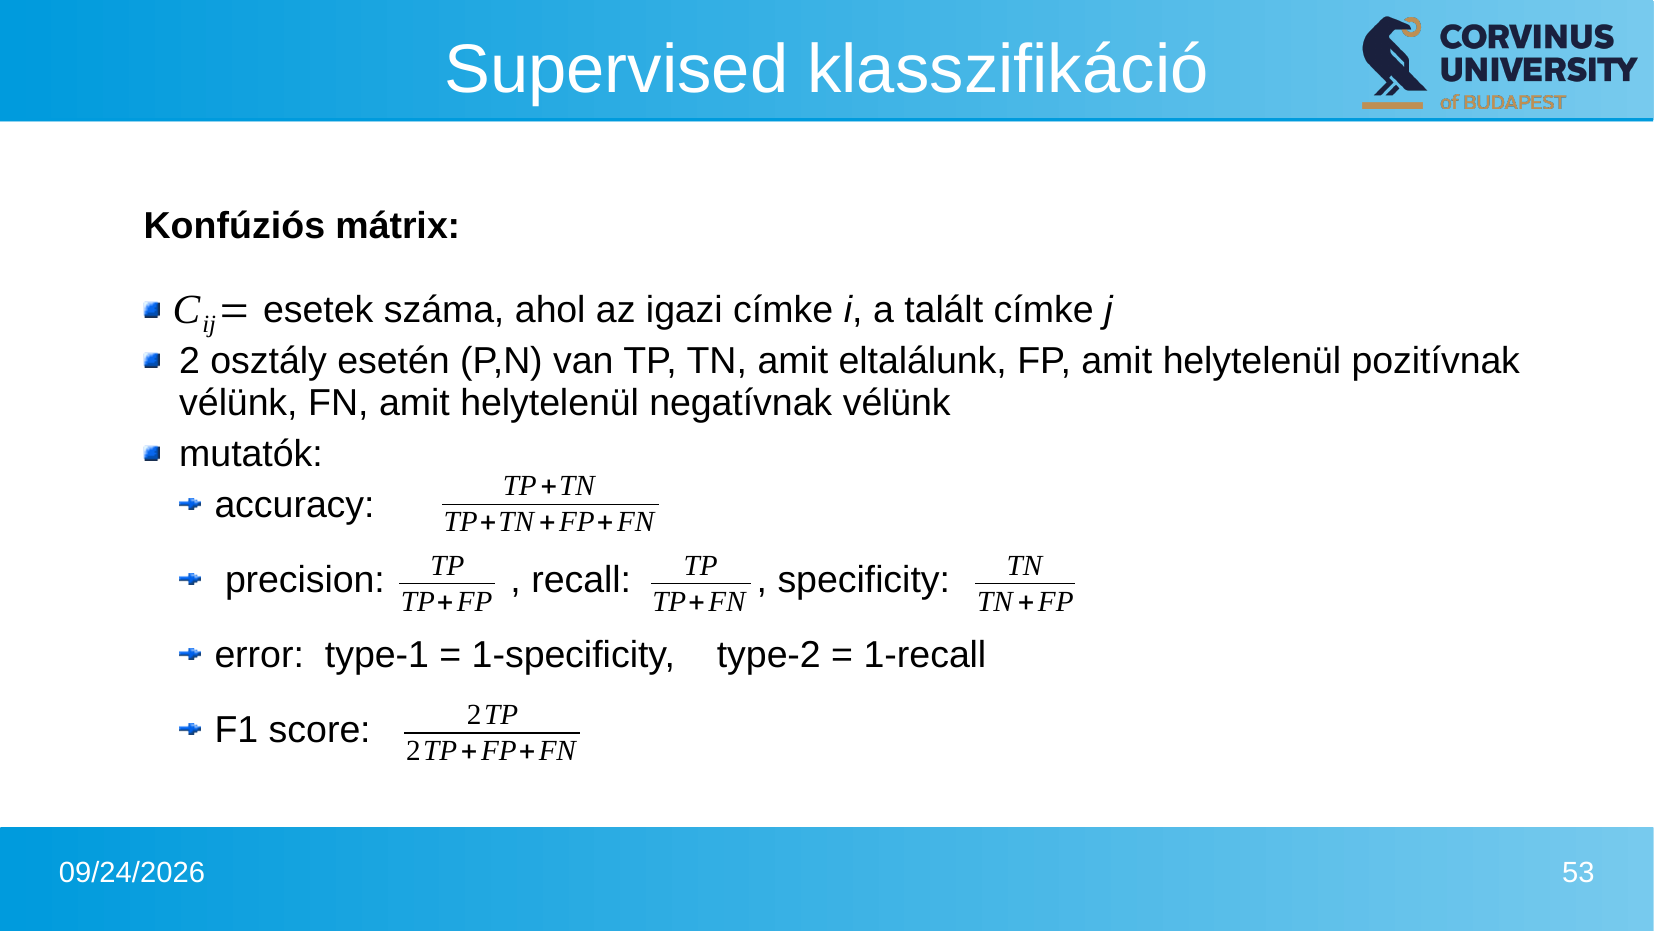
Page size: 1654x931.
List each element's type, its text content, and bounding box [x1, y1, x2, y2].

text_box Konfúziós mátrix: esetek száma, ahol az igazi címke i, a talált címke j 2 osztály esetén (P,N) van TP, TN, amit eltalálunk, FP, amit helytelenül pozitívnak vélünk, FN, amit helytelenül negatívnak vélünk mutatók: accuracy: precision: , recall: , specificity: error: type-1 = 1-specificity, type-2 = 1-recall F1 score: [128, 196, 1608, 758]
chart [973, 548, 1077, 618]
chart [402, 697, 582, 767]
title Supervised klasszifikáció [59, 29, 1362, 108]
chart [166, 285, 263, 338]
chart [397, 548, 497, 618]
picture [1362, 16, 1638, 109]
chart [649, 548, 752, 618]
chart [440, 469, 661, 538]
